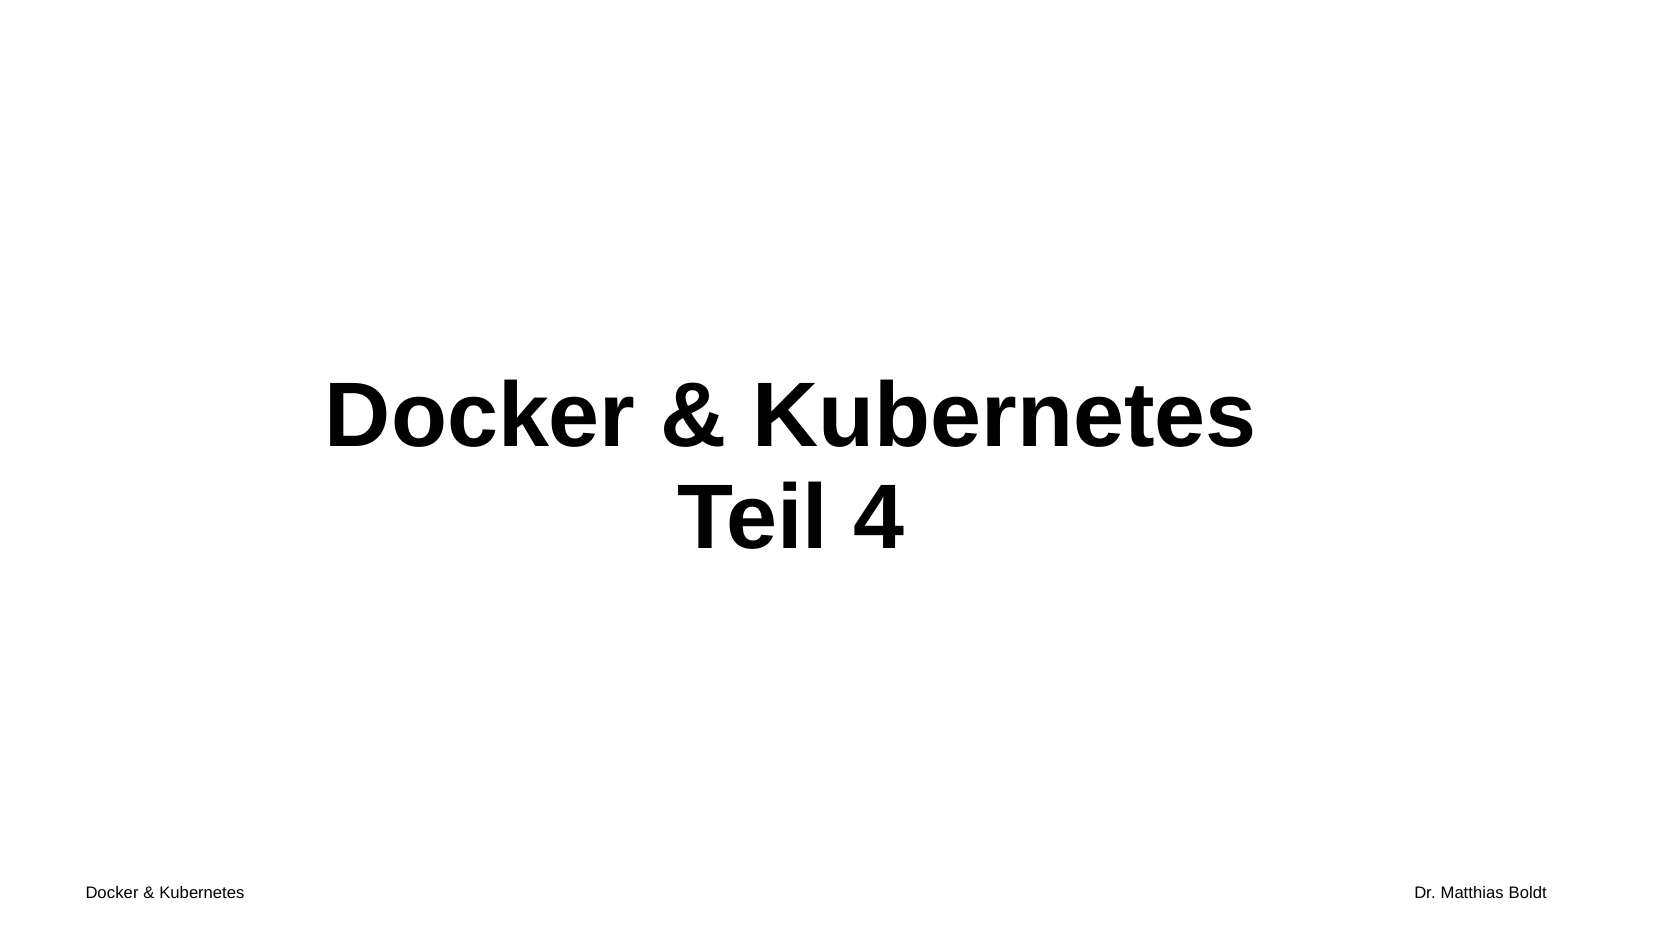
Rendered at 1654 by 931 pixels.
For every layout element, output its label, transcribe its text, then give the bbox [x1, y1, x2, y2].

title Docker & Kubernetes Teil 4 [47, 363, 1536, 569]
text_box Docker & Kubernetes Dr. Matthias Boldt [70, 875, 1563, 910]
